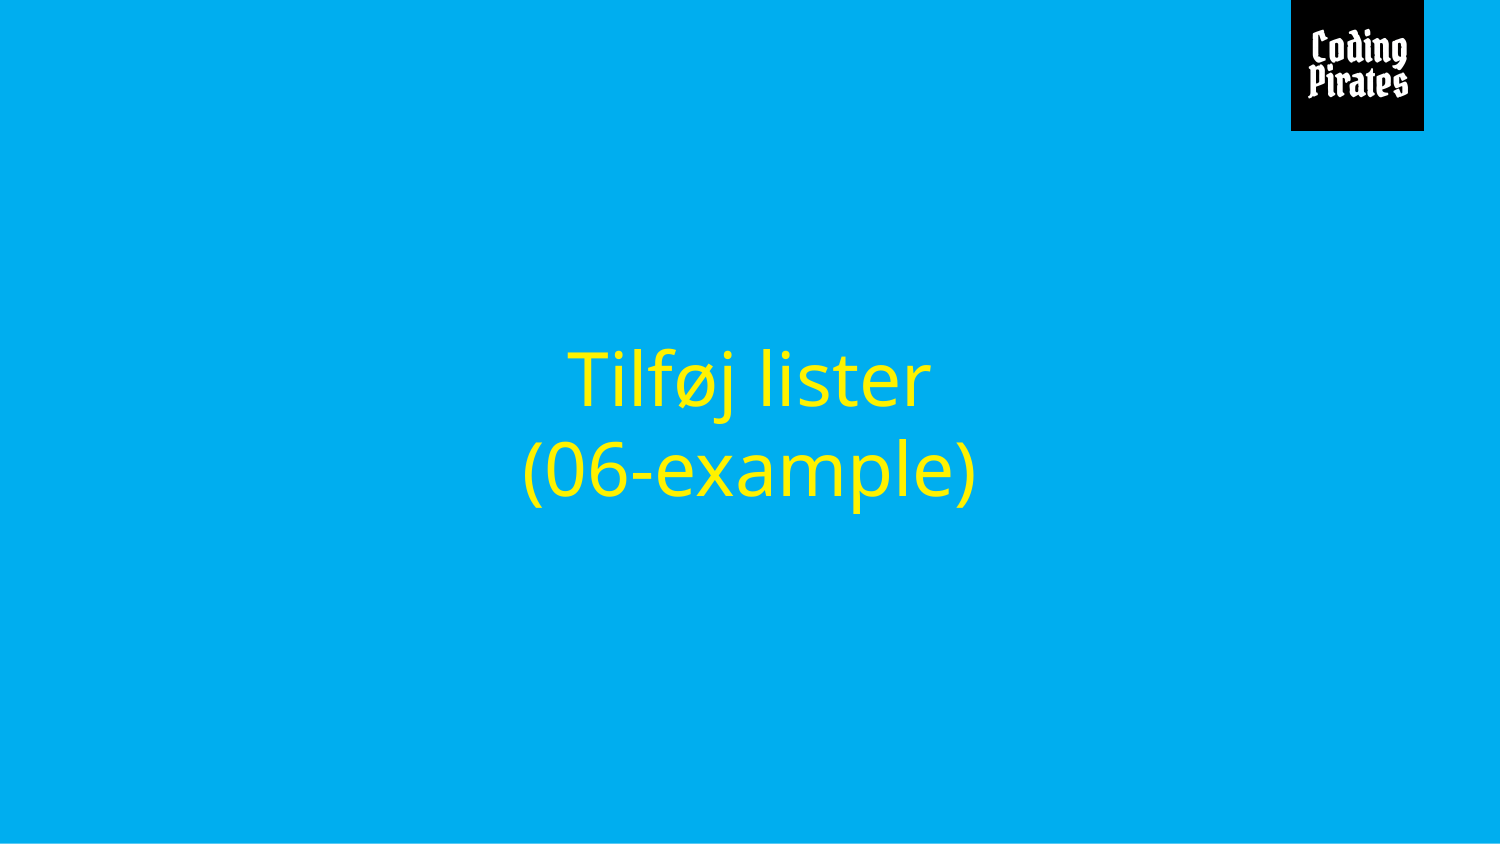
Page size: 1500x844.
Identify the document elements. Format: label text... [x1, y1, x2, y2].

title Tilføj lister (06-example) [51, 352, 1449, 491]
picture [1292, 0, 1423, 130]
